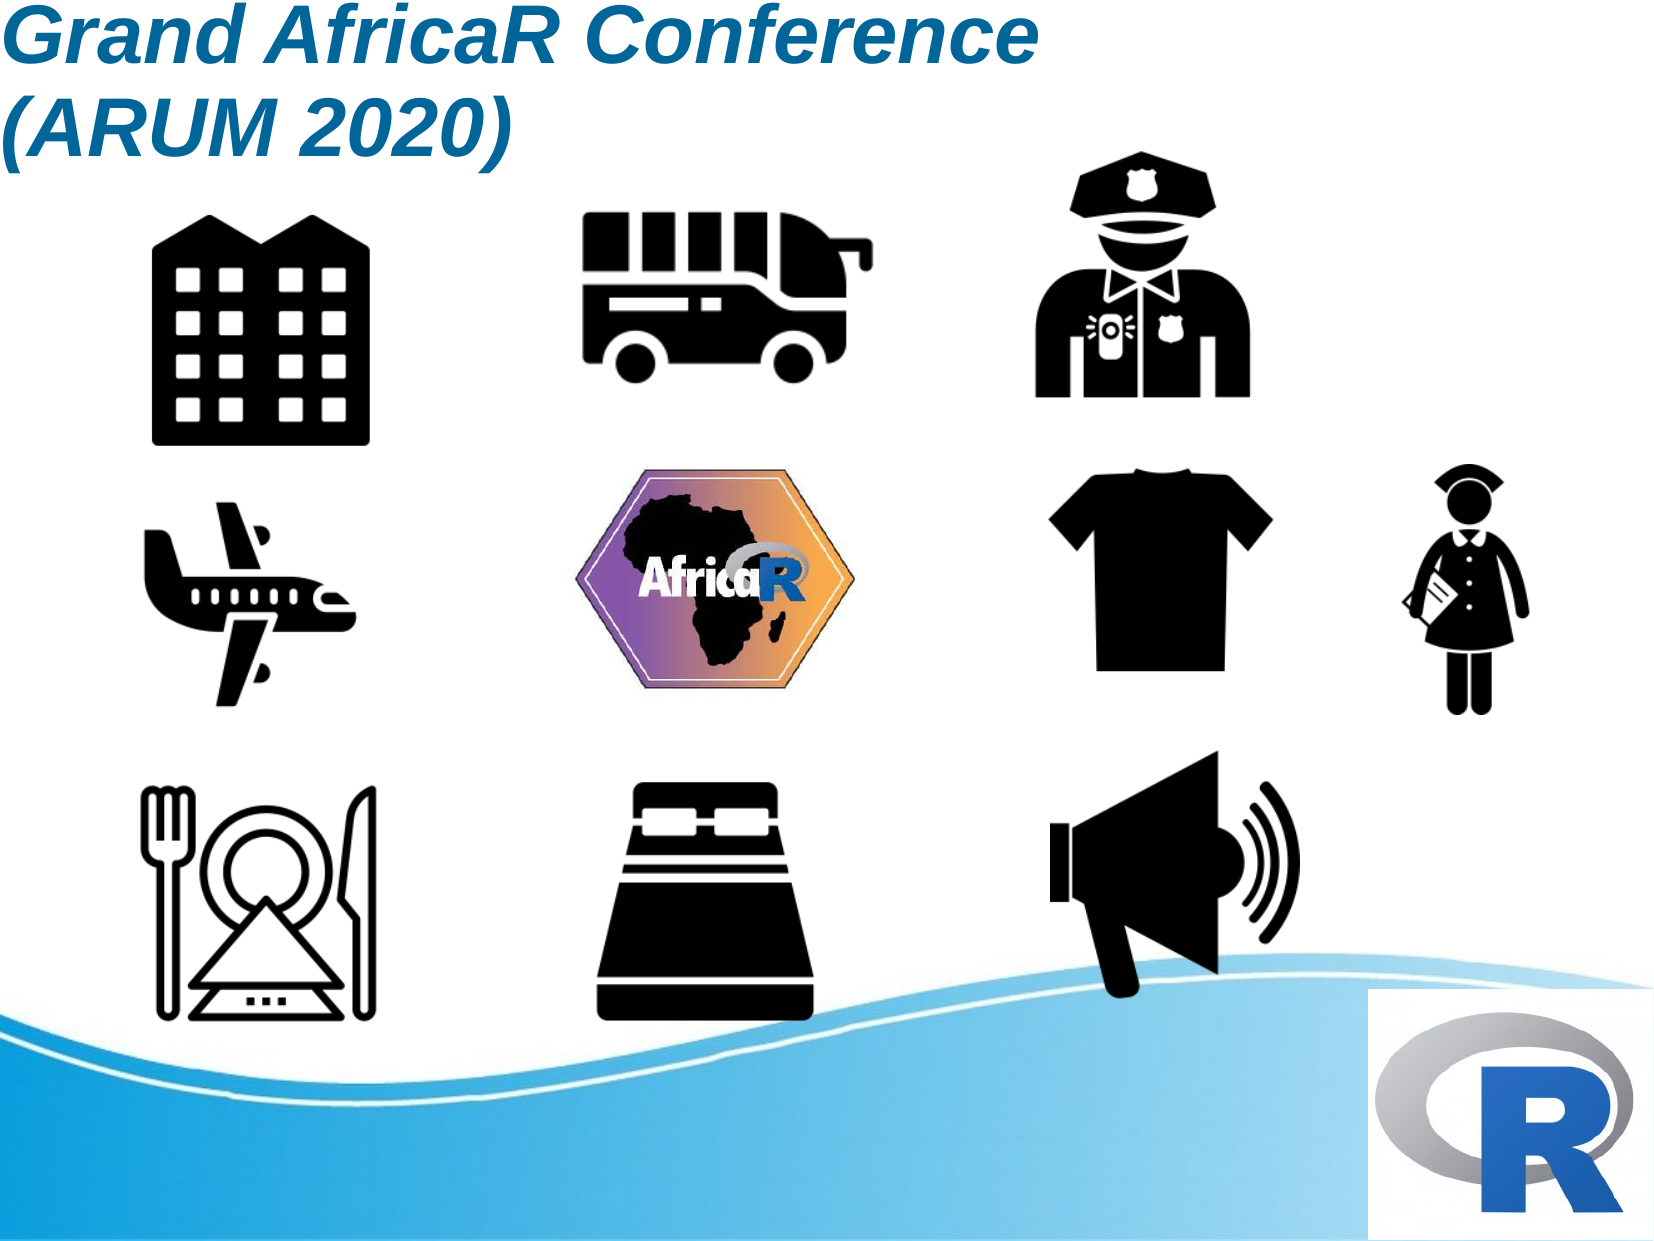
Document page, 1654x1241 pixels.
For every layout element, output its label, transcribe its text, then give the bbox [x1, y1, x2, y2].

picture [1340, 464, 1591, 715]
picture [140, 209, 382, 452]
title Grand AfricaR Conference (ARUM 2020) [0, 0, 1636, 166]
picture [510, 140, 901, 736]
picture [125, 479, 376, 730]
picture [1035, 440, 1285, 691]
picture [1020, 149, 1270, 400]
picture [0, 749, 1654, 1241]
